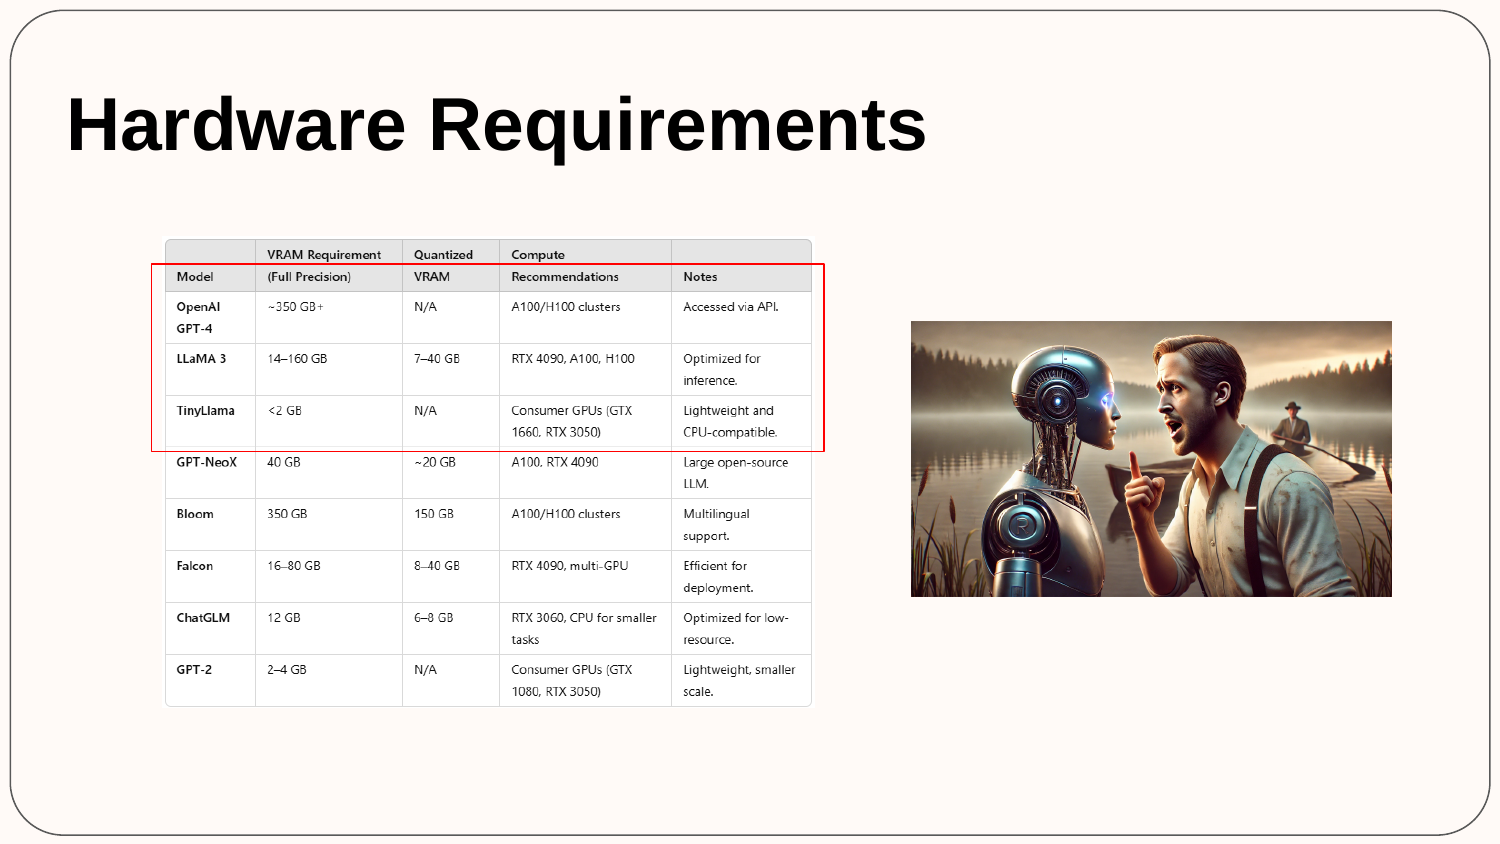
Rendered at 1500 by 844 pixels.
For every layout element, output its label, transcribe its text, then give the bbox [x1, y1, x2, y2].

picture [162, 236, 815, 263]
picture [162, 452, 815, 708]
picture [911, 321, 1392, 597]
title Hardware Requirements [51, 51, 1449, 190]
picture [162, 265, 815, 451]
